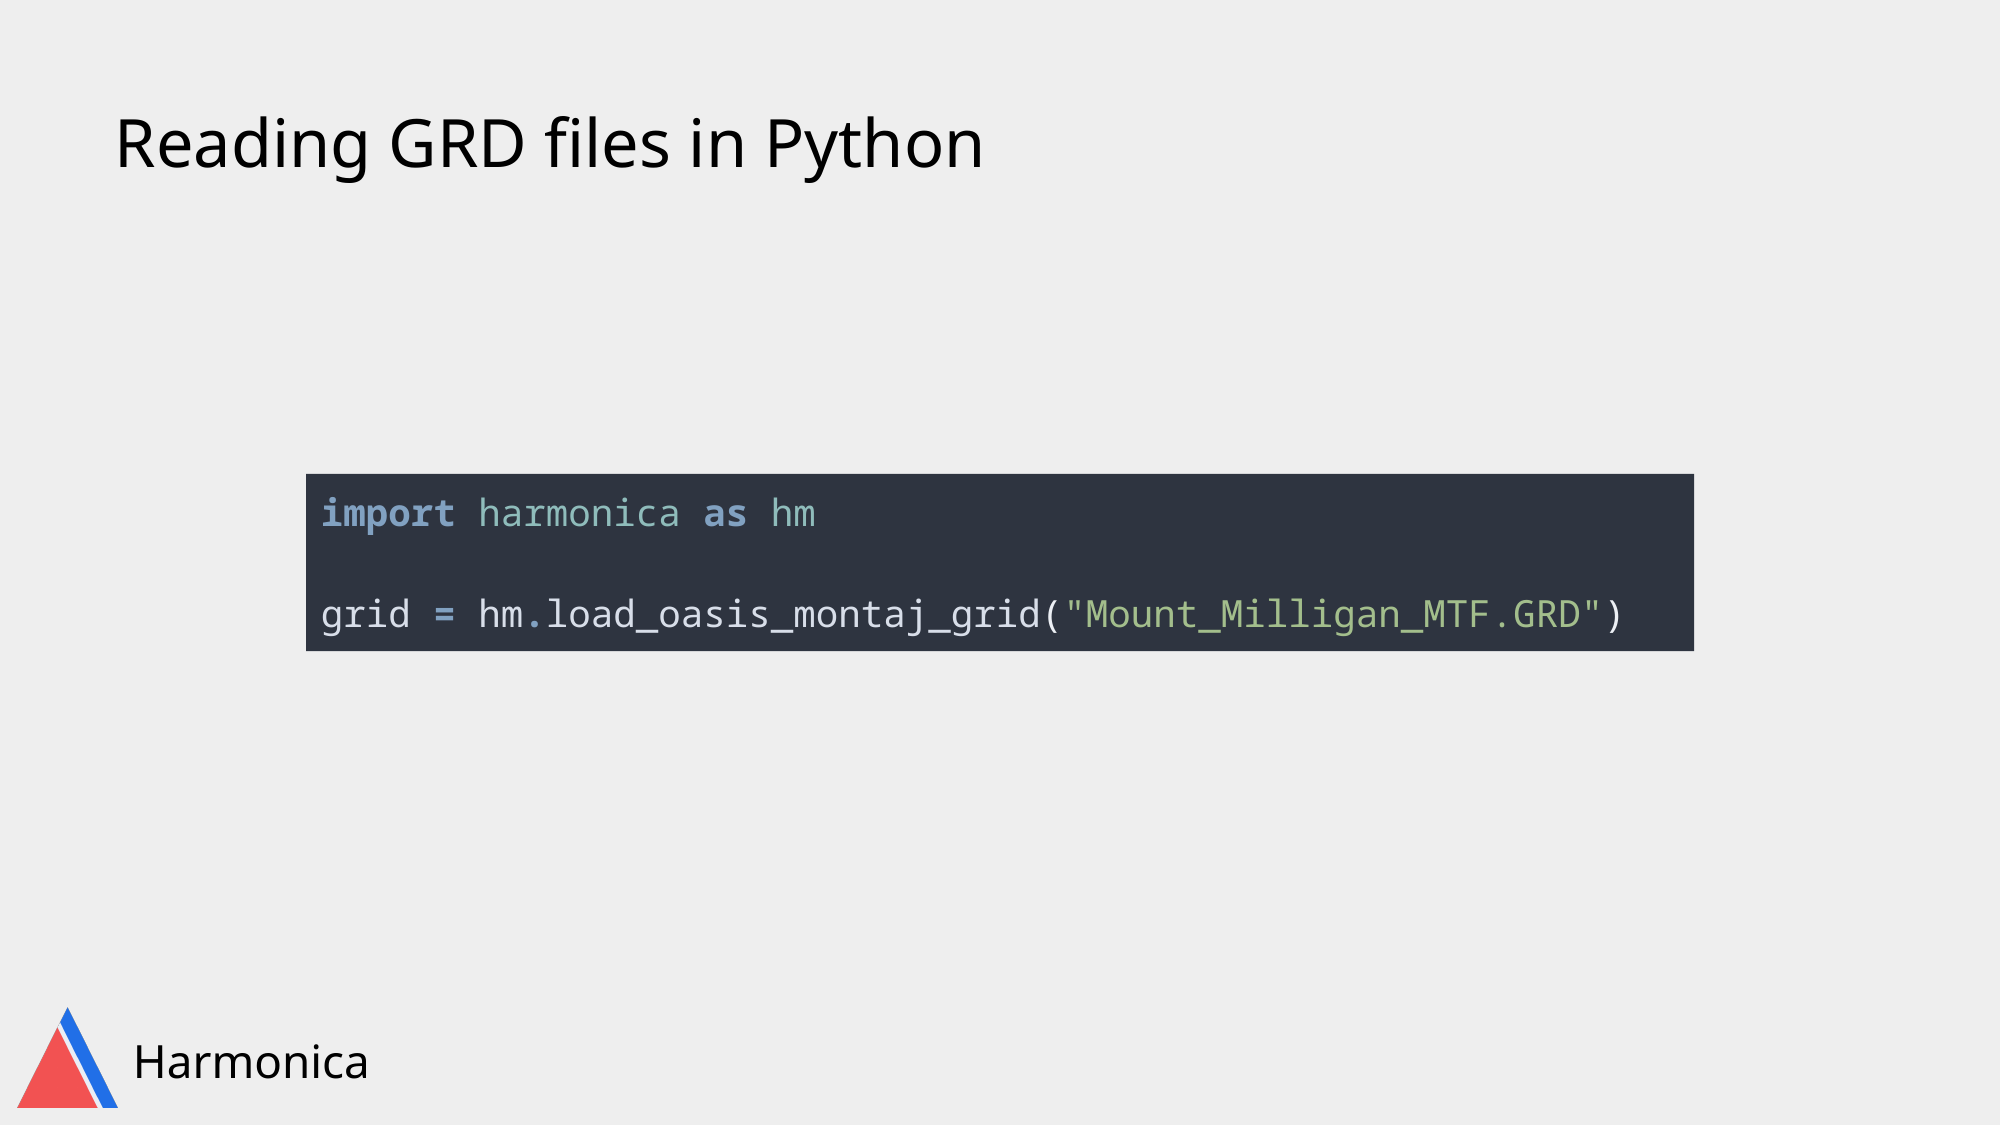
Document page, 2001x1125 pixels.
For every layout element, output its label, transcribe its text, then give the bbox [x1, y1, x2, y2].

text_box Harmonica [118, 1021, 532, 1093]
text_box Reading GRD files in Python [99, 88, 1872, 185]
picture [17, 1007, 118, 1108]
text_box import harmonica as hm grid = hm.load_oasis_montaj_grid("Mount_Milligan_MTF.GRD") [306, 473, 1695, 652]
